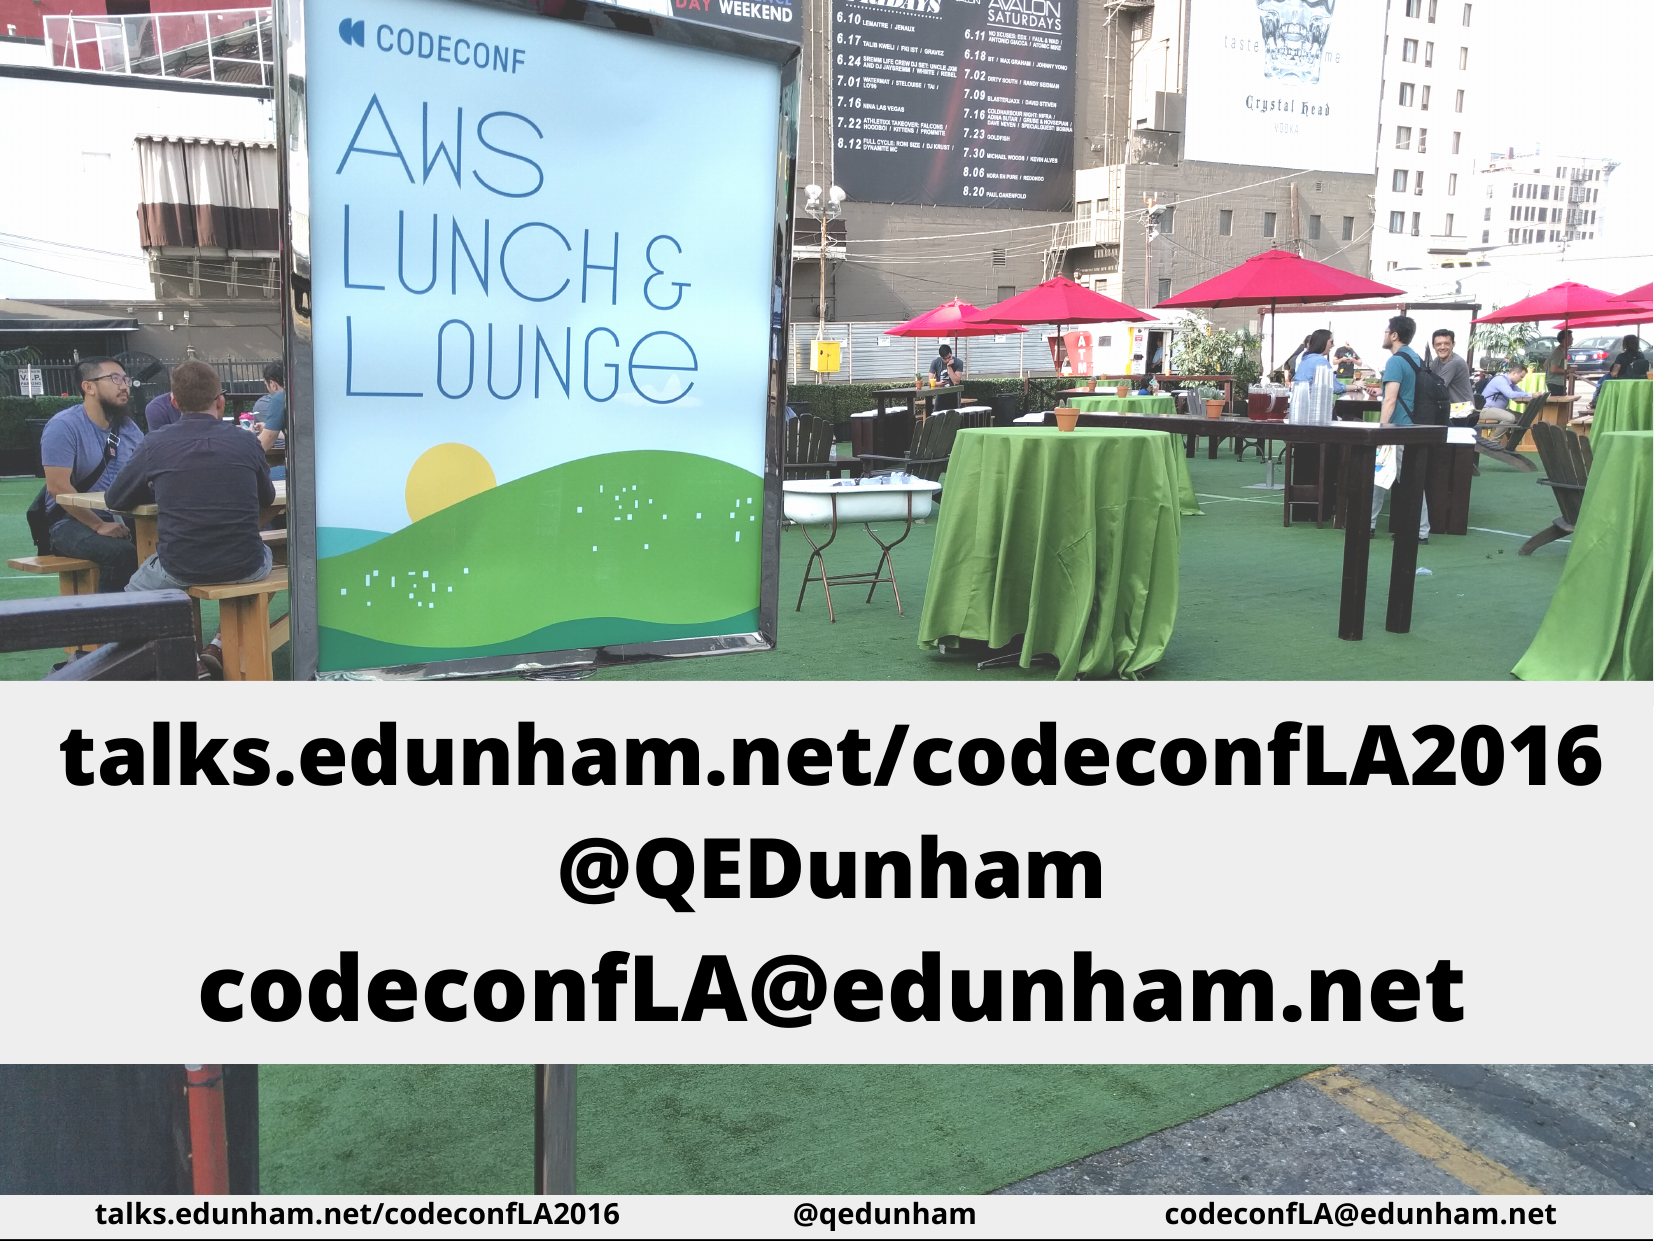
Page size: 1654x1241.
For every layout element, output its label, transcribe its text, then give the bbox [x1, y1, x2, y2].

picture [0, 0, 1653, 680]
picture [0, 1064, 1653, 1195]
title talks.edunham.net/codeconfLA2016 @QEDunham codeconfLA@edunham.net [0, 680, 1653, 1064]
